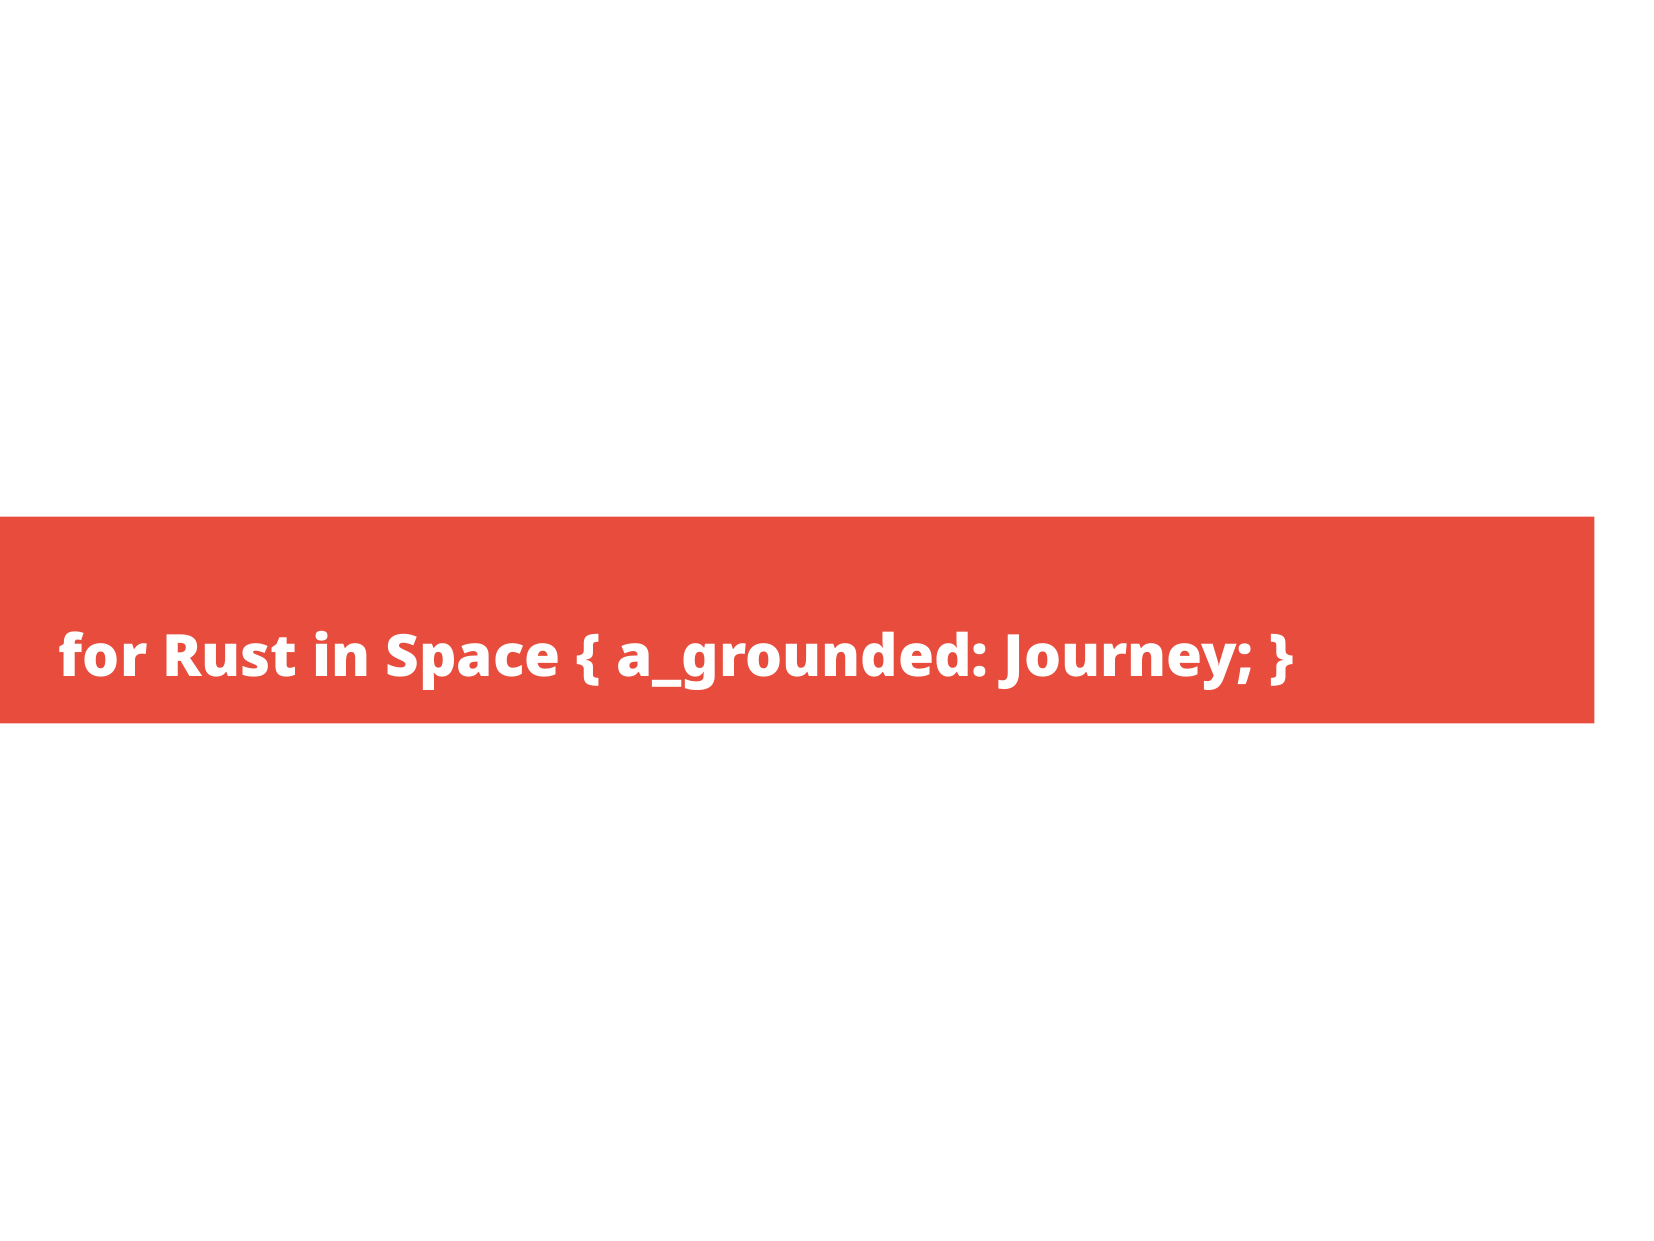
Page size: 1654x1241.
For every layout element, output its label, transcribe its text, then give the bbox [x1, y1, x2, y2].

title for Rust in Space { a_grounded: Journey; } [59, 546, 1595, 694]
